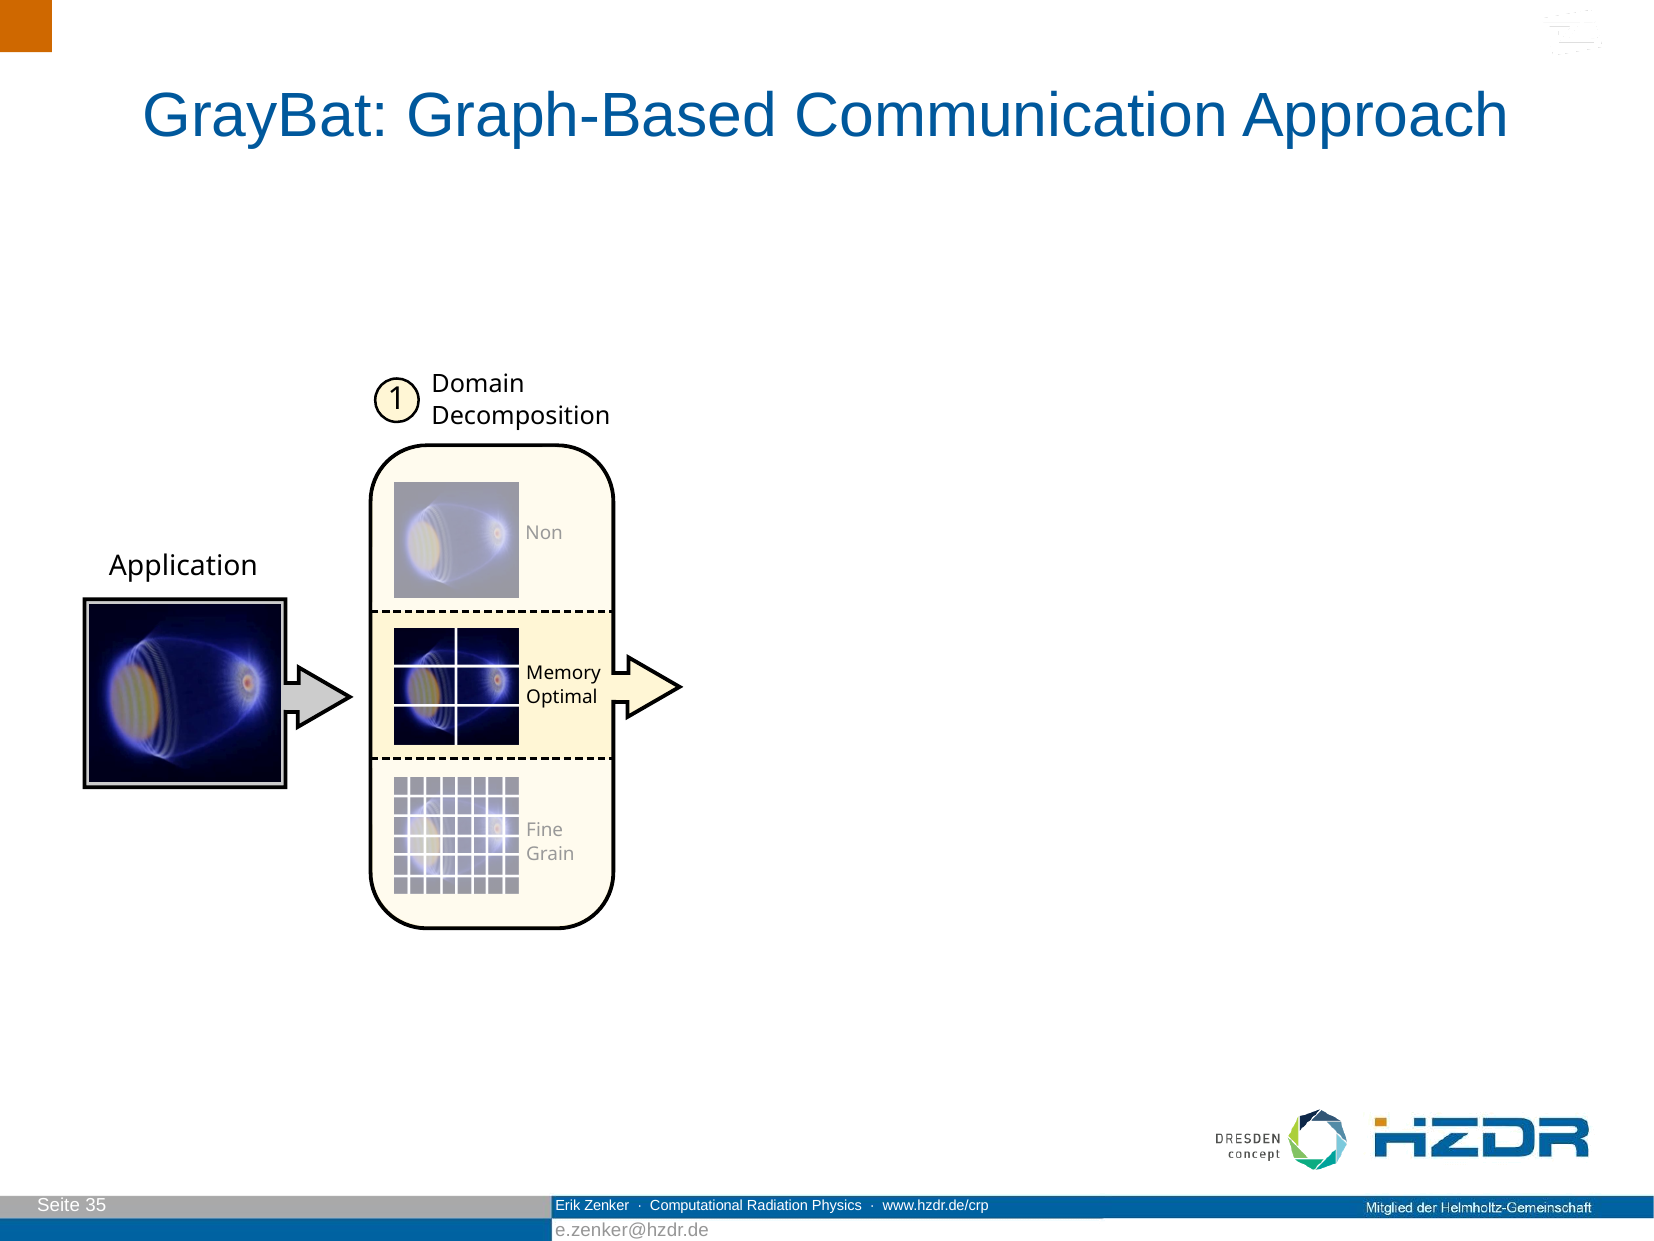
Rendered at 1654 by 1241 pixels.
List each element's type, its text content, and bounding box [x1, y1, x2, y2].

picture [0, 0, 1654, 1241]
title GrayBat: Graph-Based Communication Approach [82, 37, 1571, 193]
